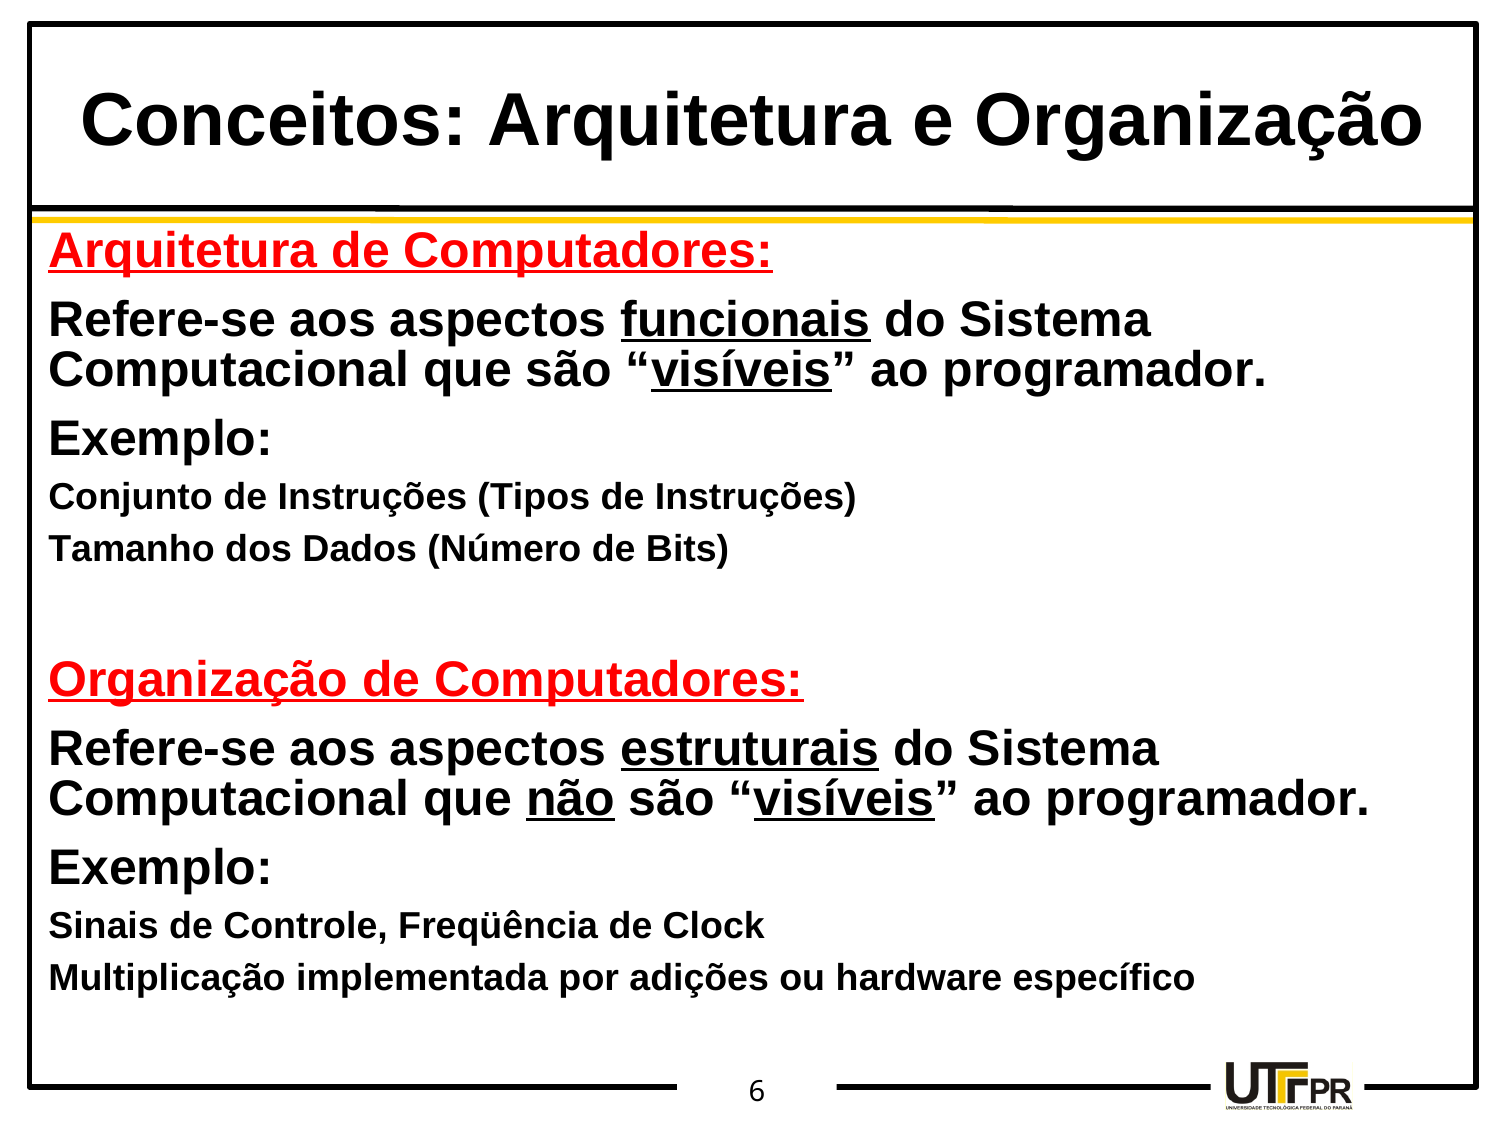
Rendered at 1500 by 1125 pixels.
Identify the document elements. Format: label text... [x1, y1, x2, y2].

title Conceitos: Arquitetura e Organização [29, 47, 1477, 196]
list Arquitetura de Computadores: Refere-se aos aspectos funcionais do Sistema Computacional que são “visíveis” ao programador. Exemplo: Conjunto de Instruções (Tipos de Instruções) Tamanho dos Dados (Número de Bits) Organização de Computadores: Refere-se aos aspectos estruturais do Sistema Computacional que não são “visíveis” ao programador. Exemplo: Sinais de Controle, Freqüência de Clock Multiplicação implementada por adições ou hardware específico [33, 220, 1459, 1059]
picture [1225, 1062, 1353, 1110]
